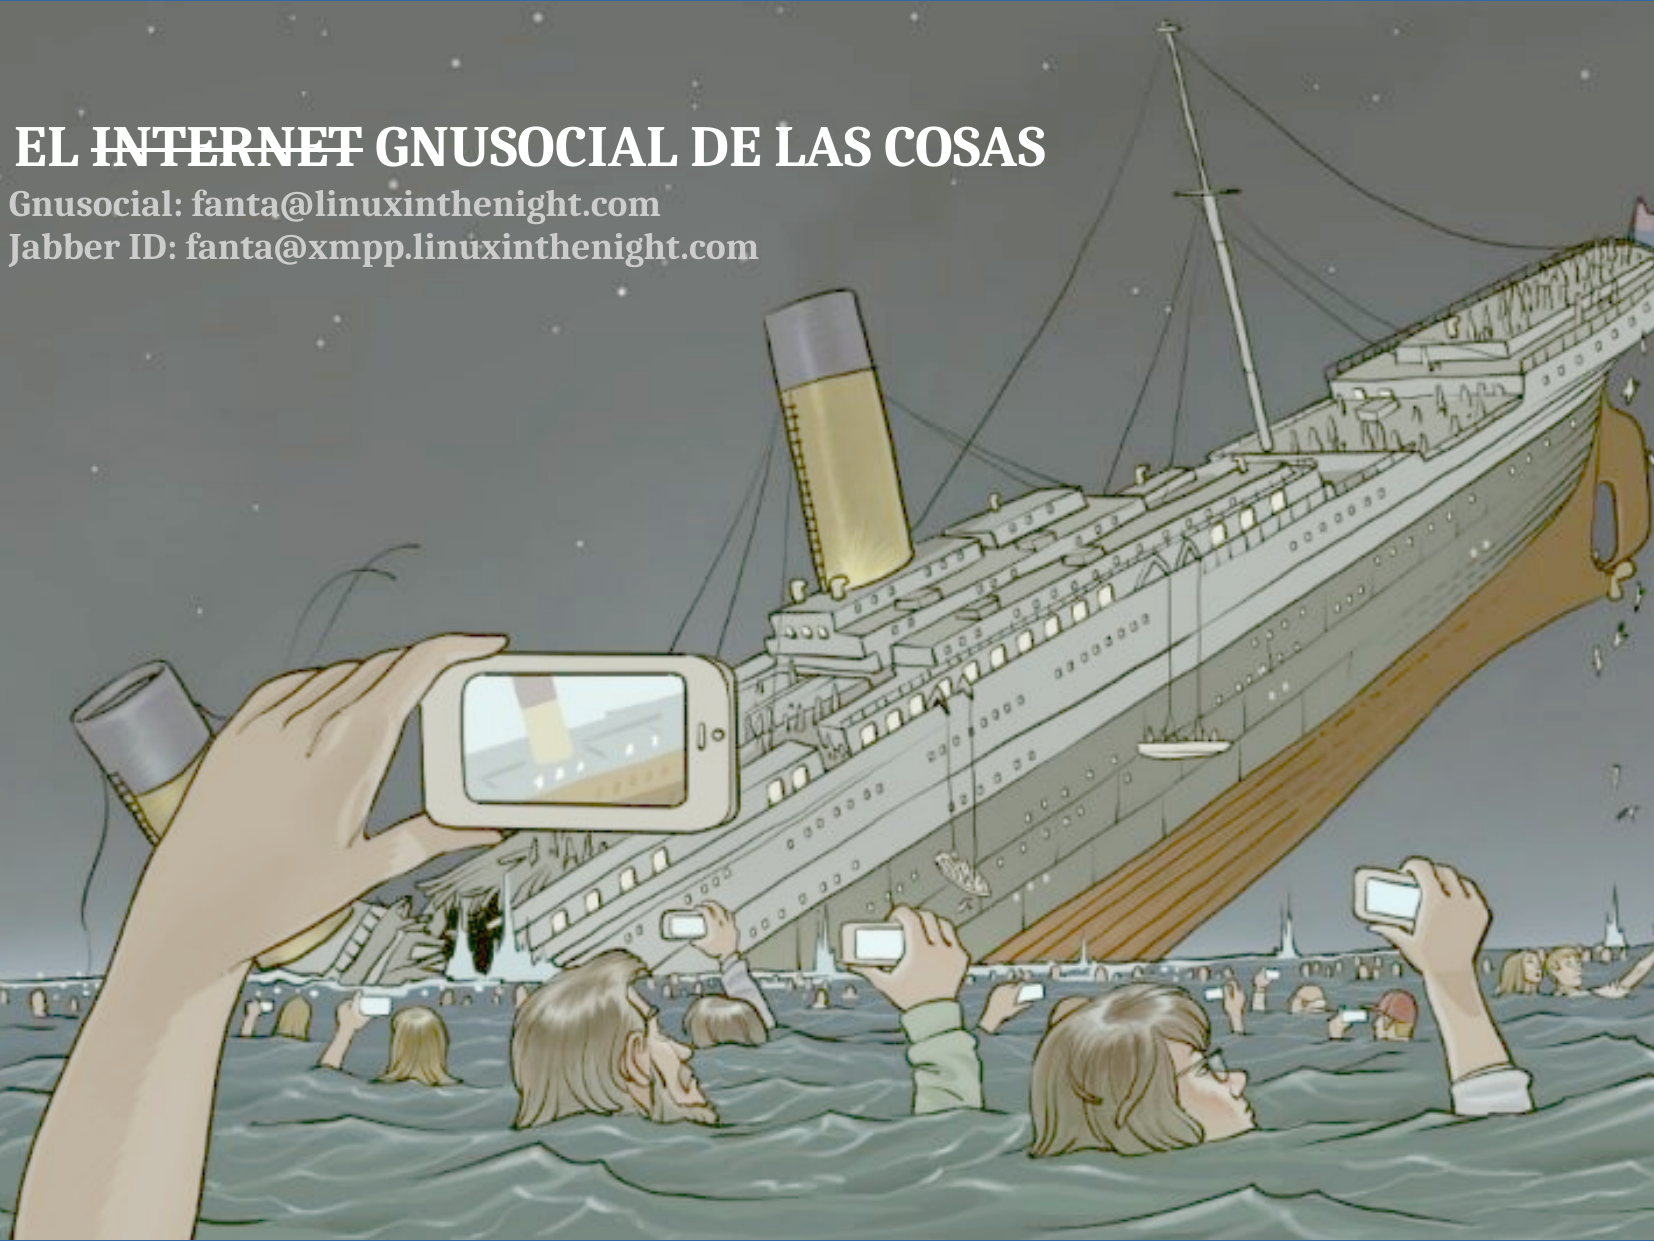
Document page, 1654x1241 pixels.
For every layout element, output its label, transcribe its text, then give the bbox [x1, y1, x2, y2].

picture [0, 0, 1654, 1241]
text_box Gnusocial: fanta@linuxinthenight.com Jabber ID: fanta@xmpp.linuxinthenight.com [0, 88, 1258, 280]
